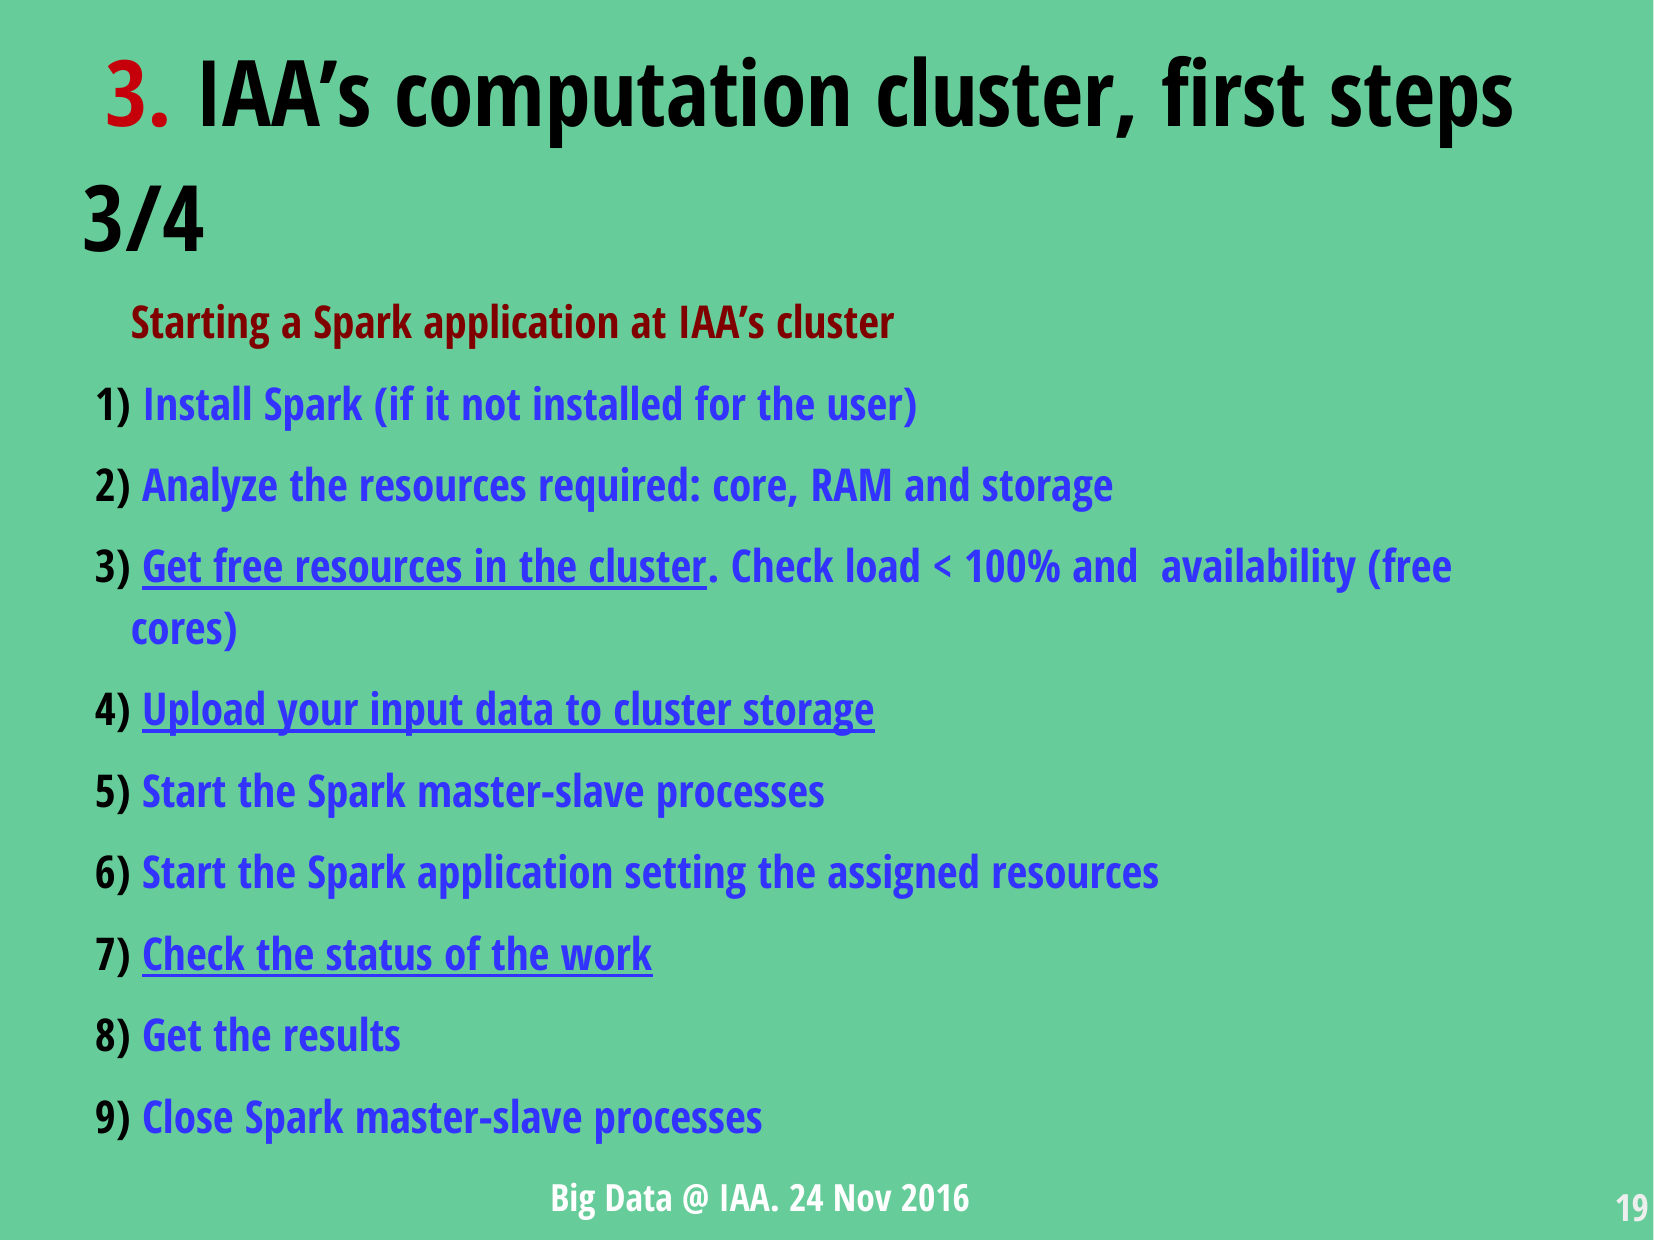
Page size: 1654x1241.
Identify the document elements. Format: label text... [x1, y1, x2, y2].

list Starting a Spark application at IAA’s cluster Install Spark (if it not installed for the user) Analyze the resources required: core, RAM and storage Get free resources in the cluster. Check load < 100% and availability (free cores) Upload your input data to cluster storage Start the Spark master-slave processes Start the Spark application setting the assigned resources Check the status of the work Get the results Close Spark master-slave processes [82, 290, 1571, 1158]
title 3. IAA’s computation cluster, first steps 3/4 [82, 27, 1571, 279]
